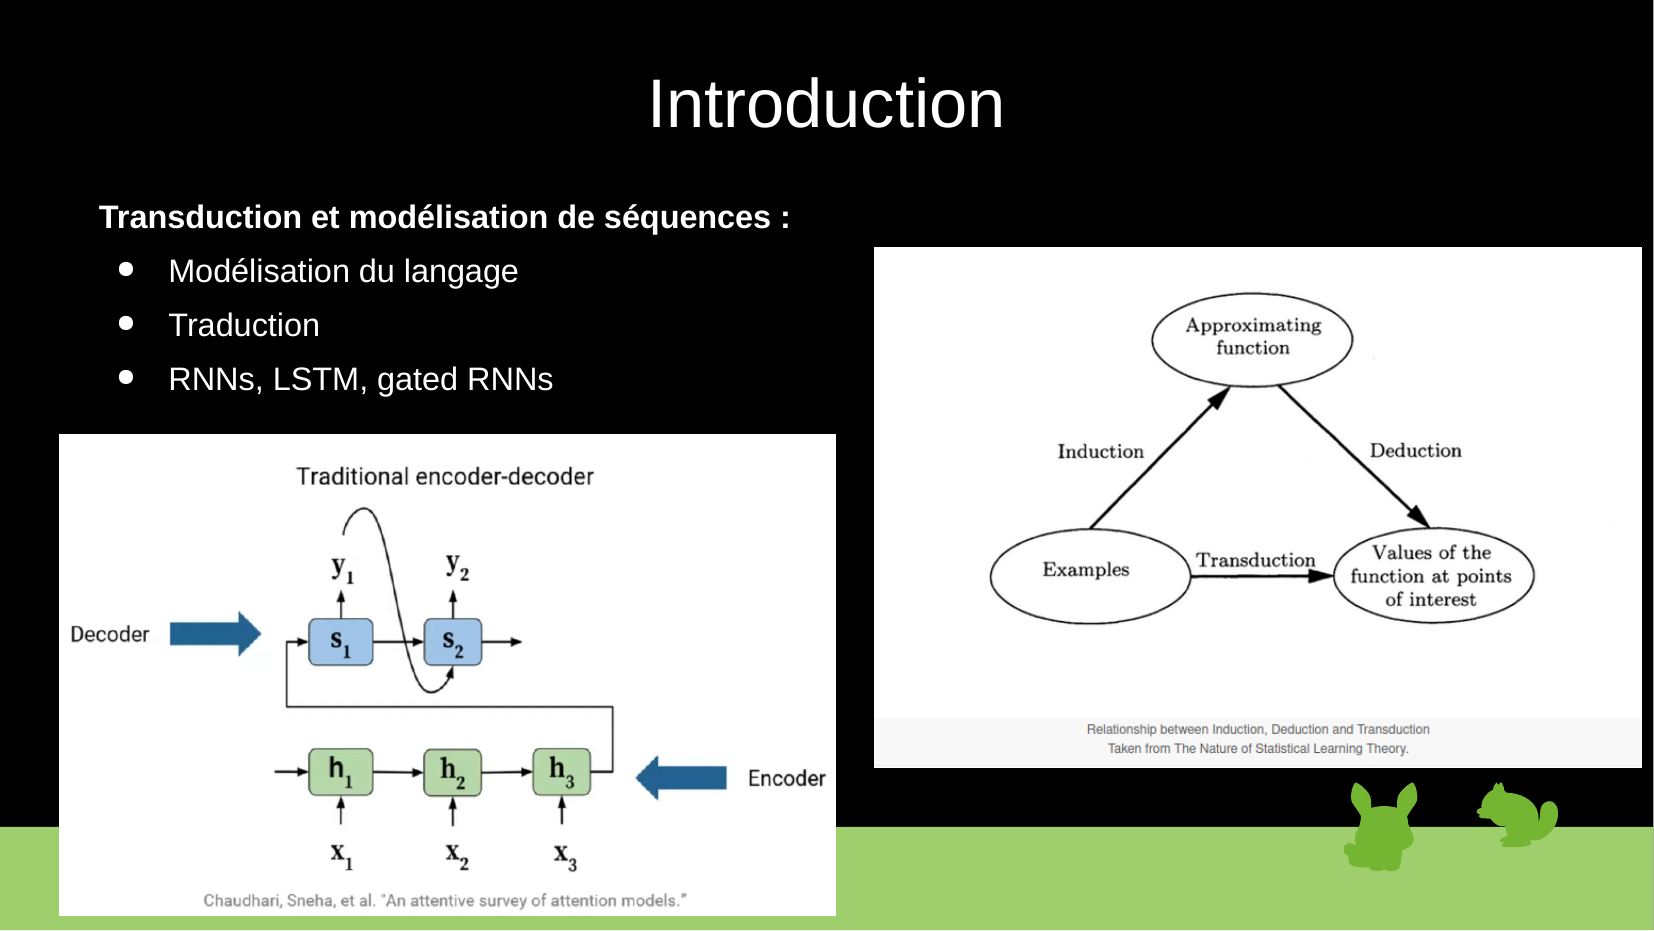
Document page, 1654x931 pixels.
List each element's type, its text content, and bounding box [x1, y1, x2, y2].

title Introduction [88, 29, 1565, 178]
picture [59, 434, 836, 916]
picture [874, 247, 1642, 768]
list Transduction et modélisation de séquences : Modélisation du langage Traduction RNNs, LSTM, gated RNNs [29, 198, 798, 436]
